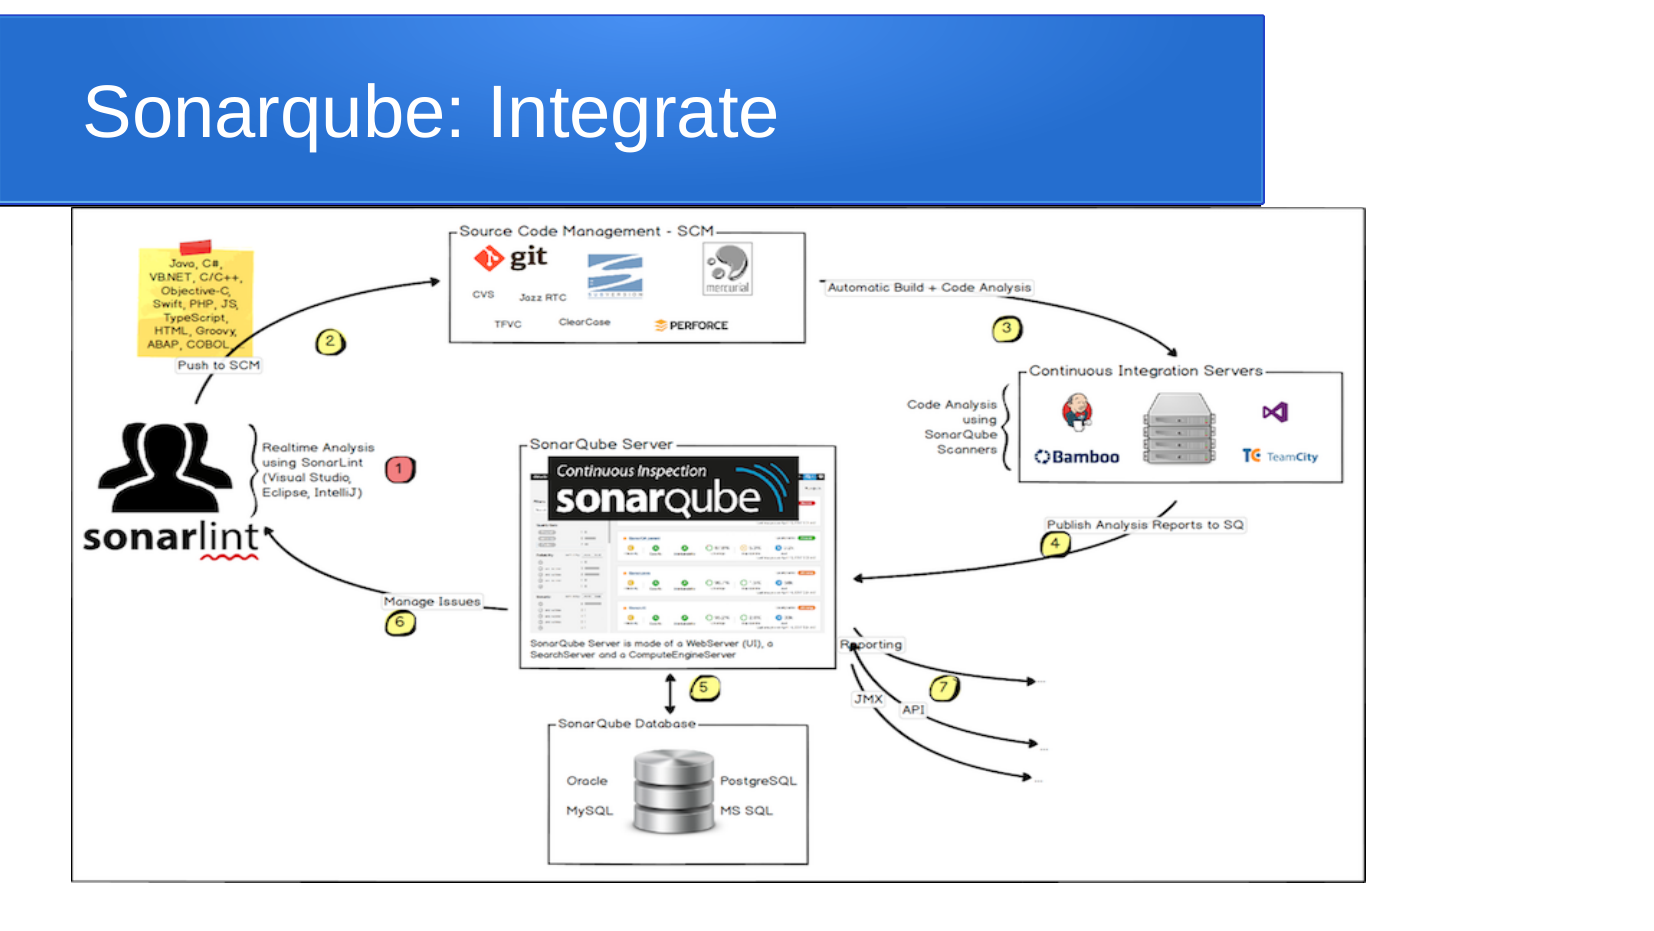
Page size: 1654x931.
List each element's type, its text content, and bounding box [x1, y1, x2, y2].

picture [71, 207, 1366, 883]
title Sonarqube: Integrate [82, 35, 1235, 189]
